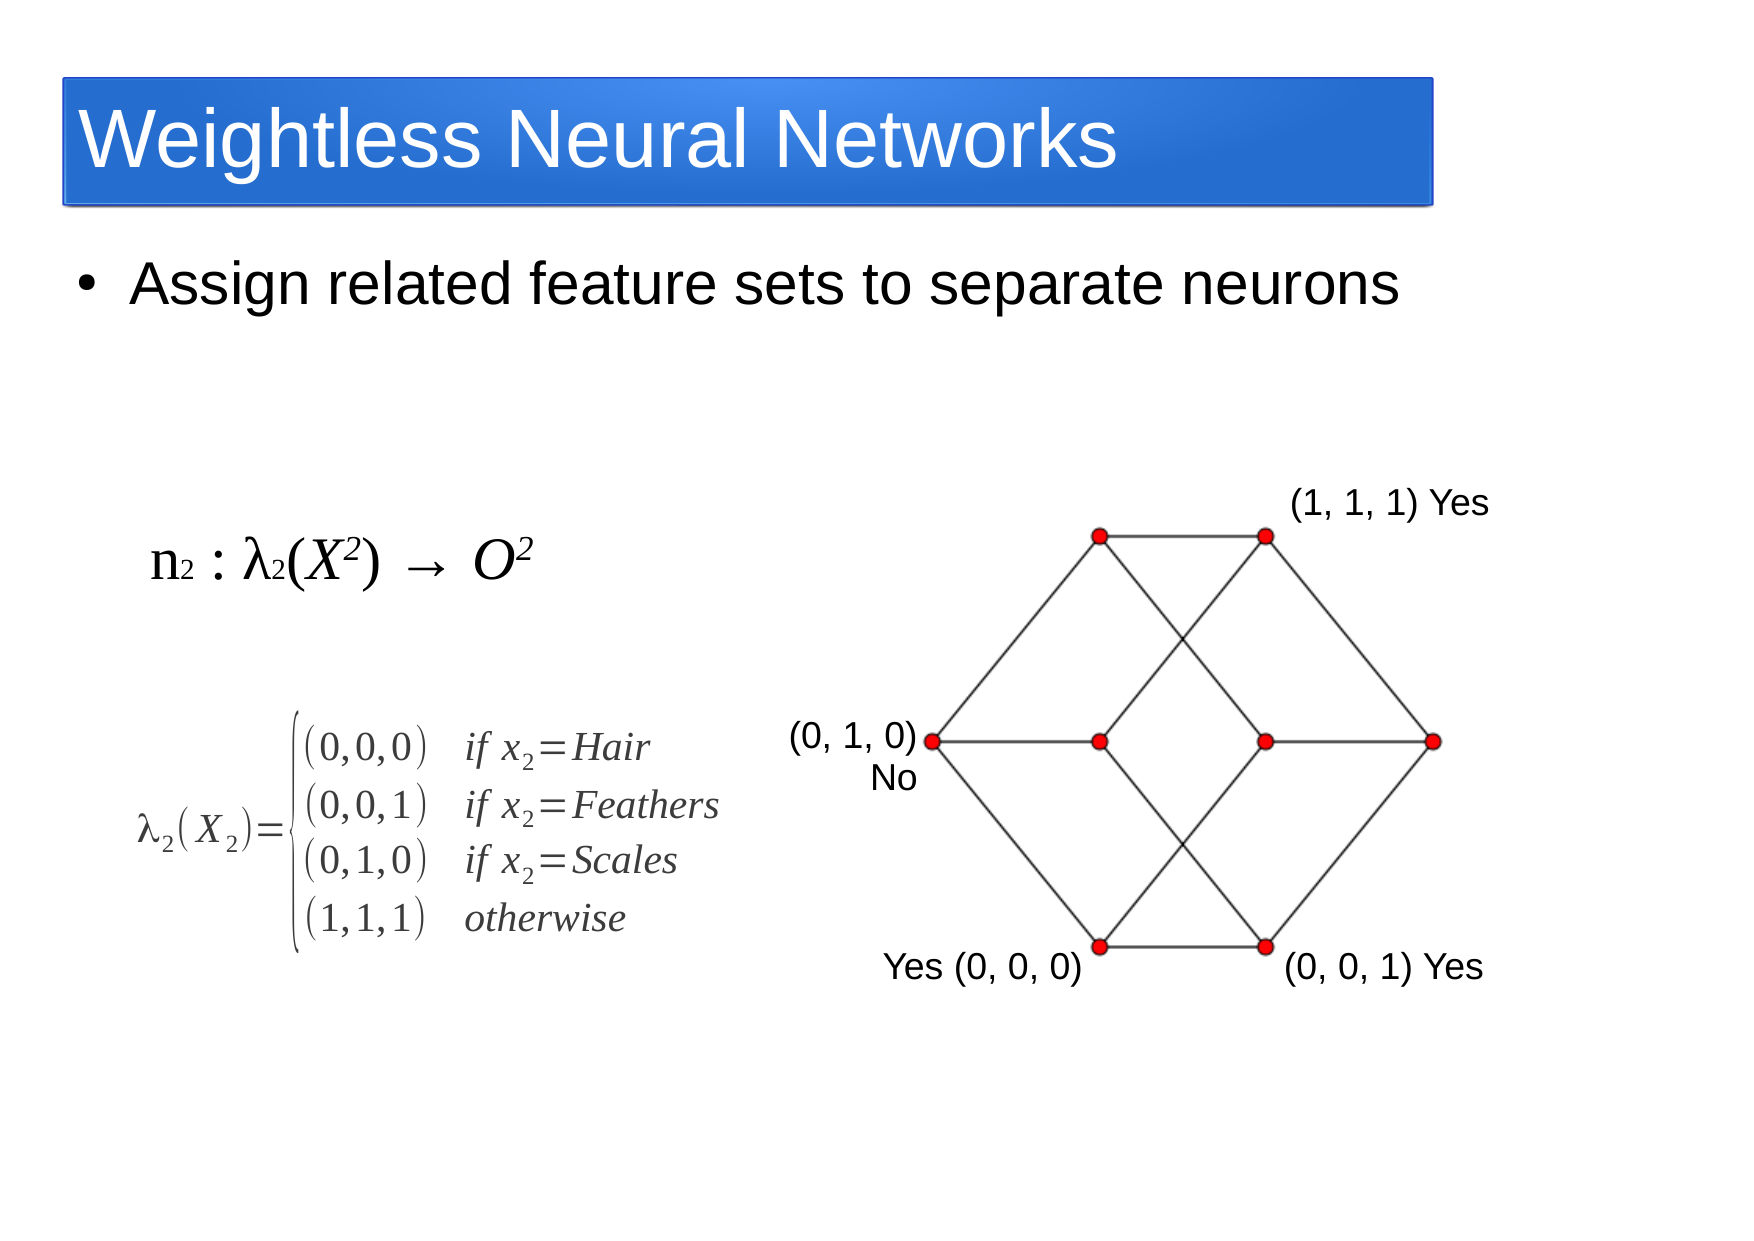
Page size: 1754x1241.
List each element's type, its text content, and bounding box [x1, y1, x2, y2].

text_box (1, 1, 1) Yes [1275, 474, 1665, 531]
text_box n2 : λ2(X2) → O2 [135, 518, 614, 604]
text_box Yes (0, 0, 0) [743, 937, 1098, 995]
chart [129, 708, 730, 955]
picture [917, 521, 1449, 963]
picture [58, 77, 1439, 209]
title Weightless Neural Networks [78, 80, 1429, 198]
text_box (0, 0, 1) Yes [1269, 937, 1618, 995]
text_box (0, 1, 0) No [708, 707, 933, 815]
list Assign related feature sets to separate neurons [58, 249, 1696, 354]
